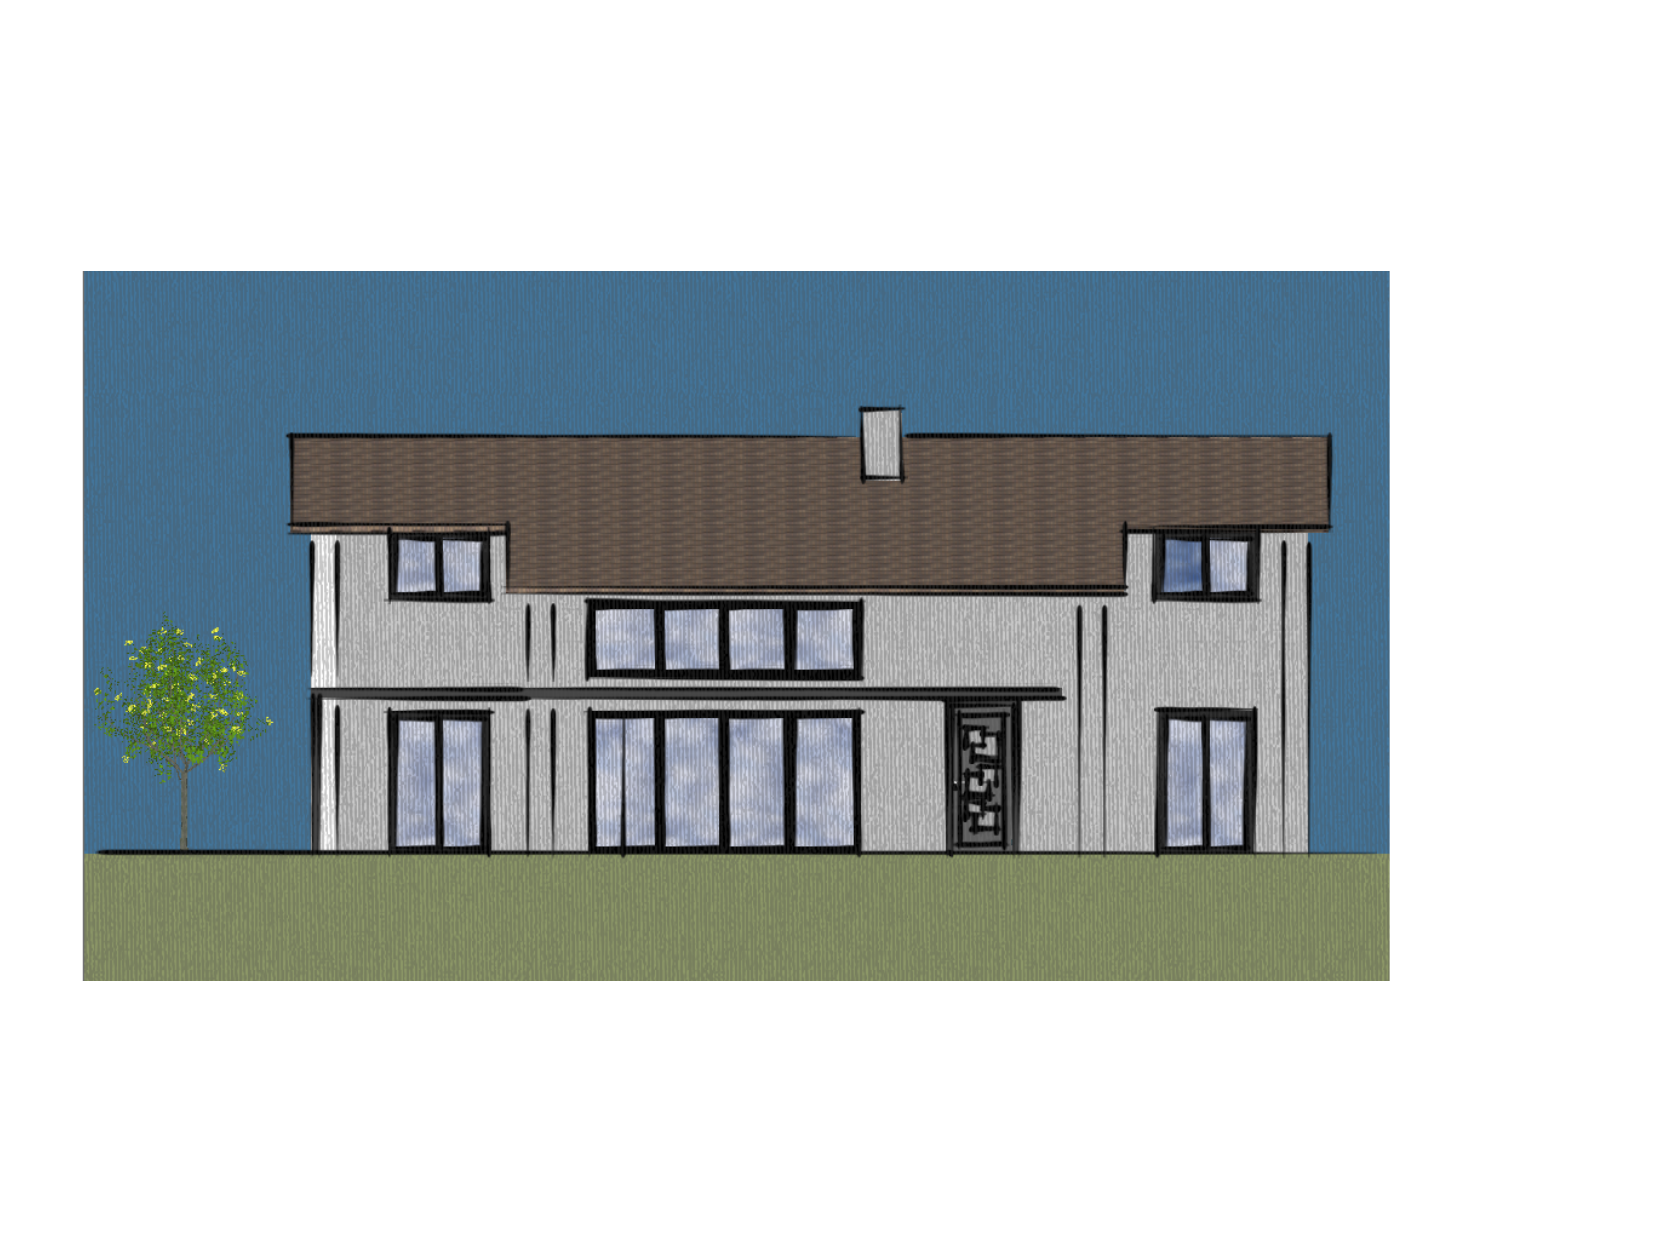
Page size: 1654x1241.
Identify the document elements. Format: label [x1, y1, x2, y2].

picture [82, 271, 1390, 981]
